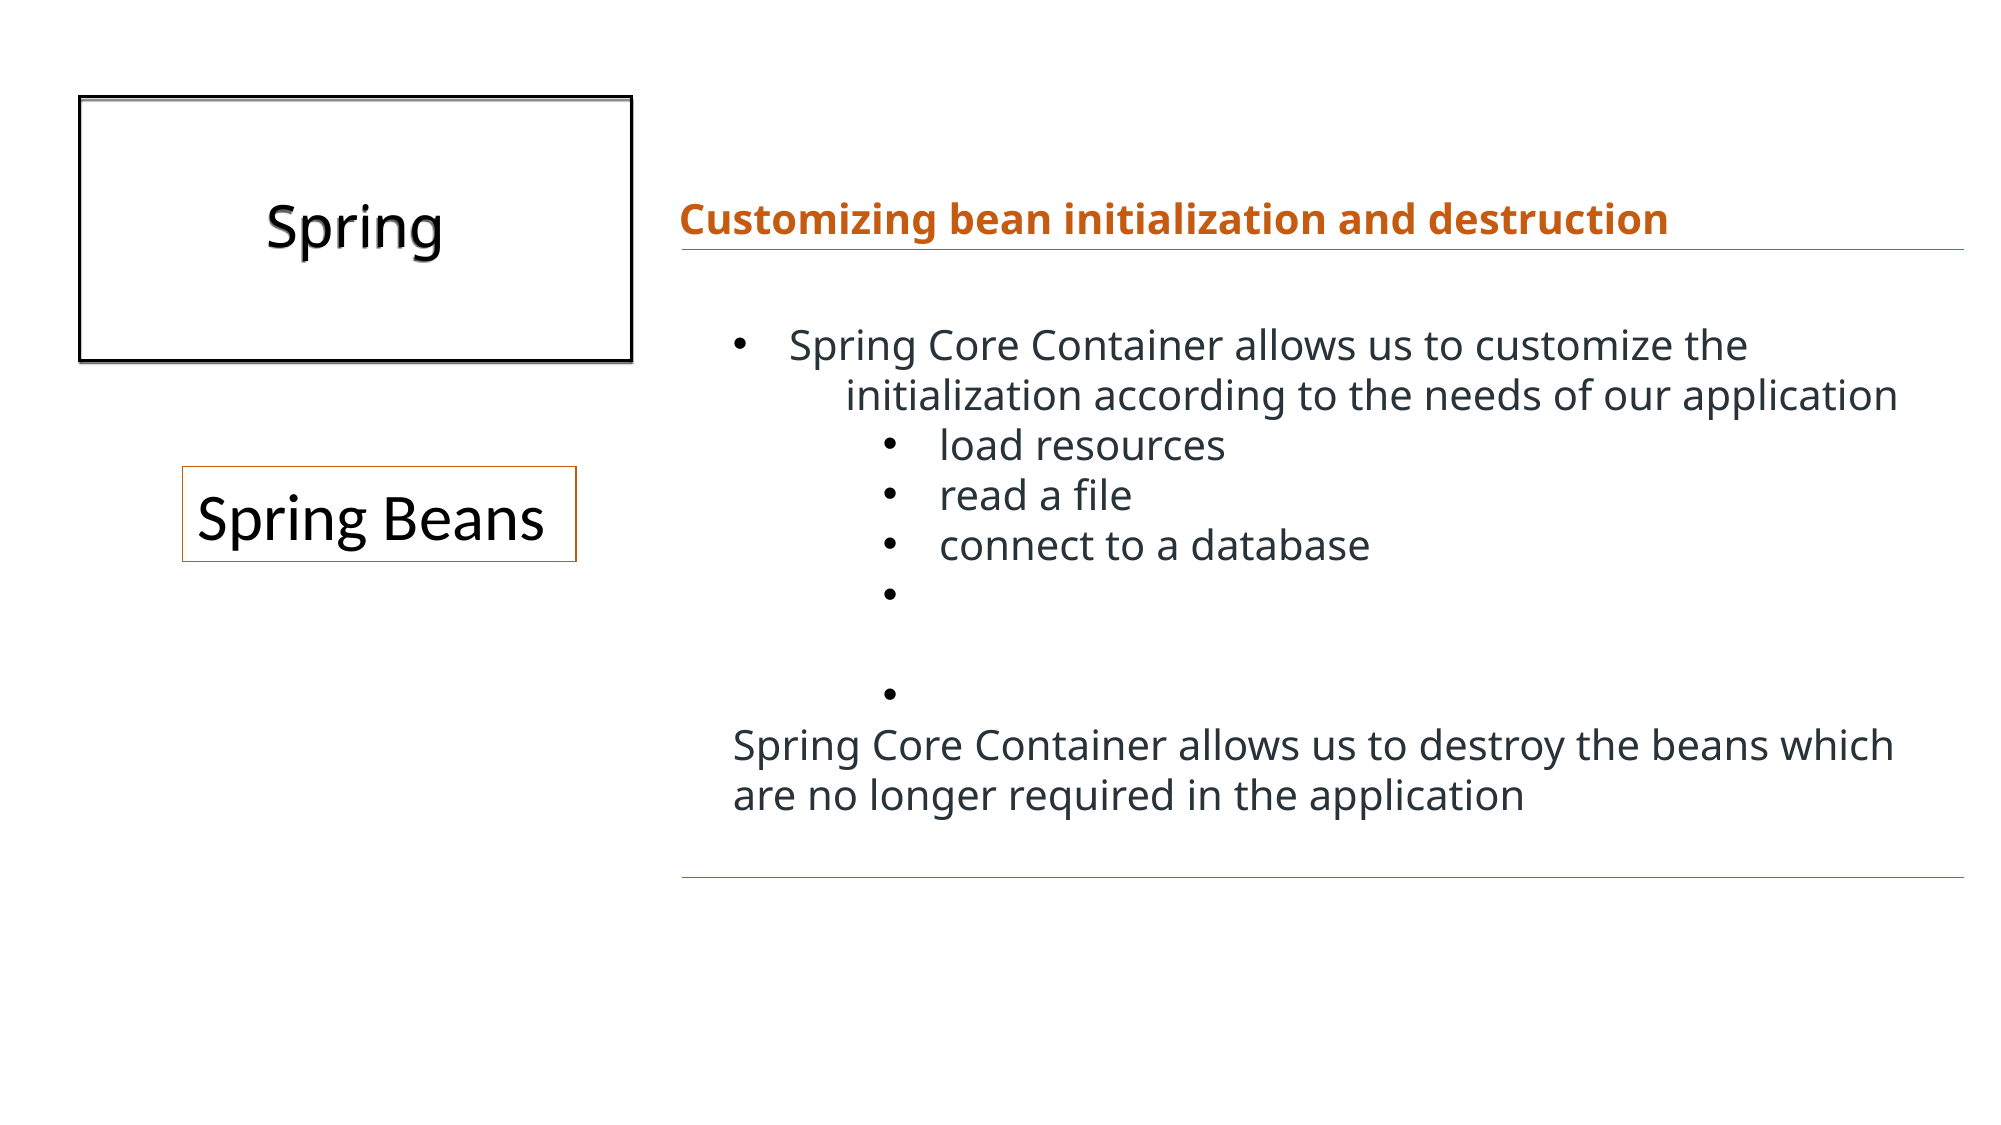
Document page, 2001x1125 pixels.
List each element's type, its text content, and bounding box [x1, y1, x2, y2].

text_box Customizing bean initialization and destruction [663, 185, 2000, 252]
text_box Spring Core Container allows us to customize the initialization according to the needs of our application load resources read a file connect to a database Spring Core Container allows us to destroy the beans which are no longer required in the application [717, 311, 1938, 832]
title Spring [79, 96, 632, 361]
text_box Spring Beans [183, 467, 576, 562]
